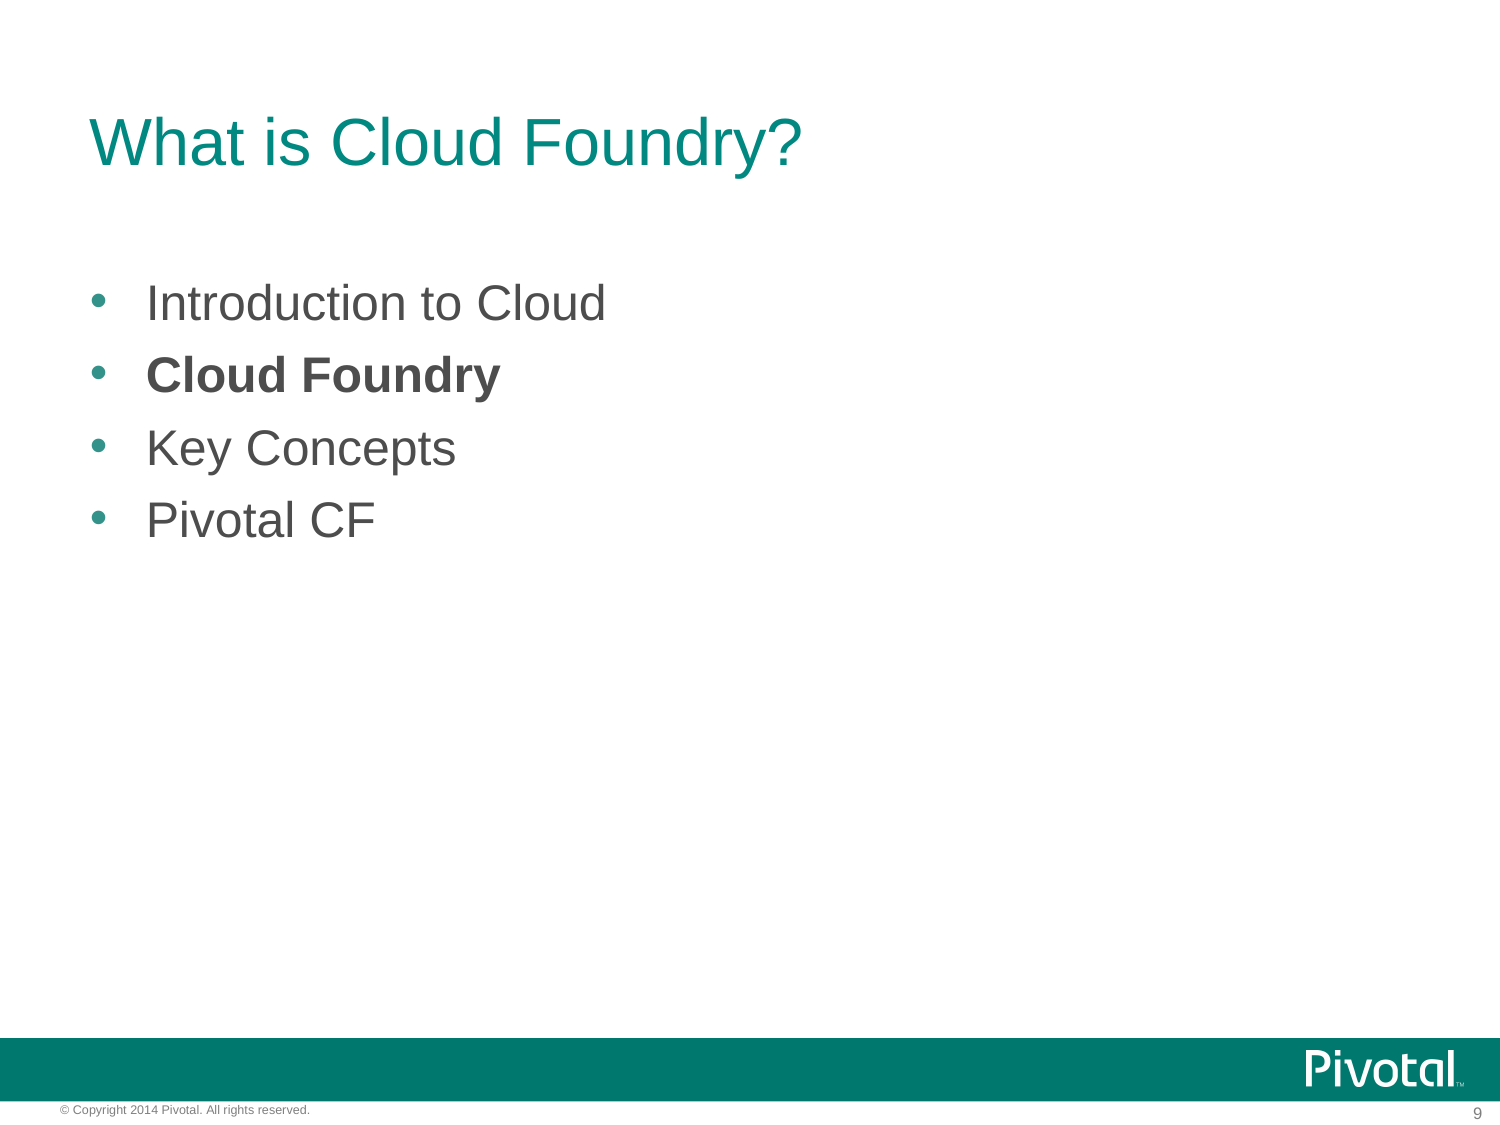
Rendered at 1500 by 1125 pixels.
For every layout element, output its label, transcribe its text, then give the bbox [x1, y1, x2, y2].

title What is Cloud Foundry? [75, 45, 1426, 233]
picture [1306, 1050, 1464, 1087]
list Introduction to Cloud Cloud Foundry Key Concepts Pivotal CF [75, 262, 1426, 1005]
